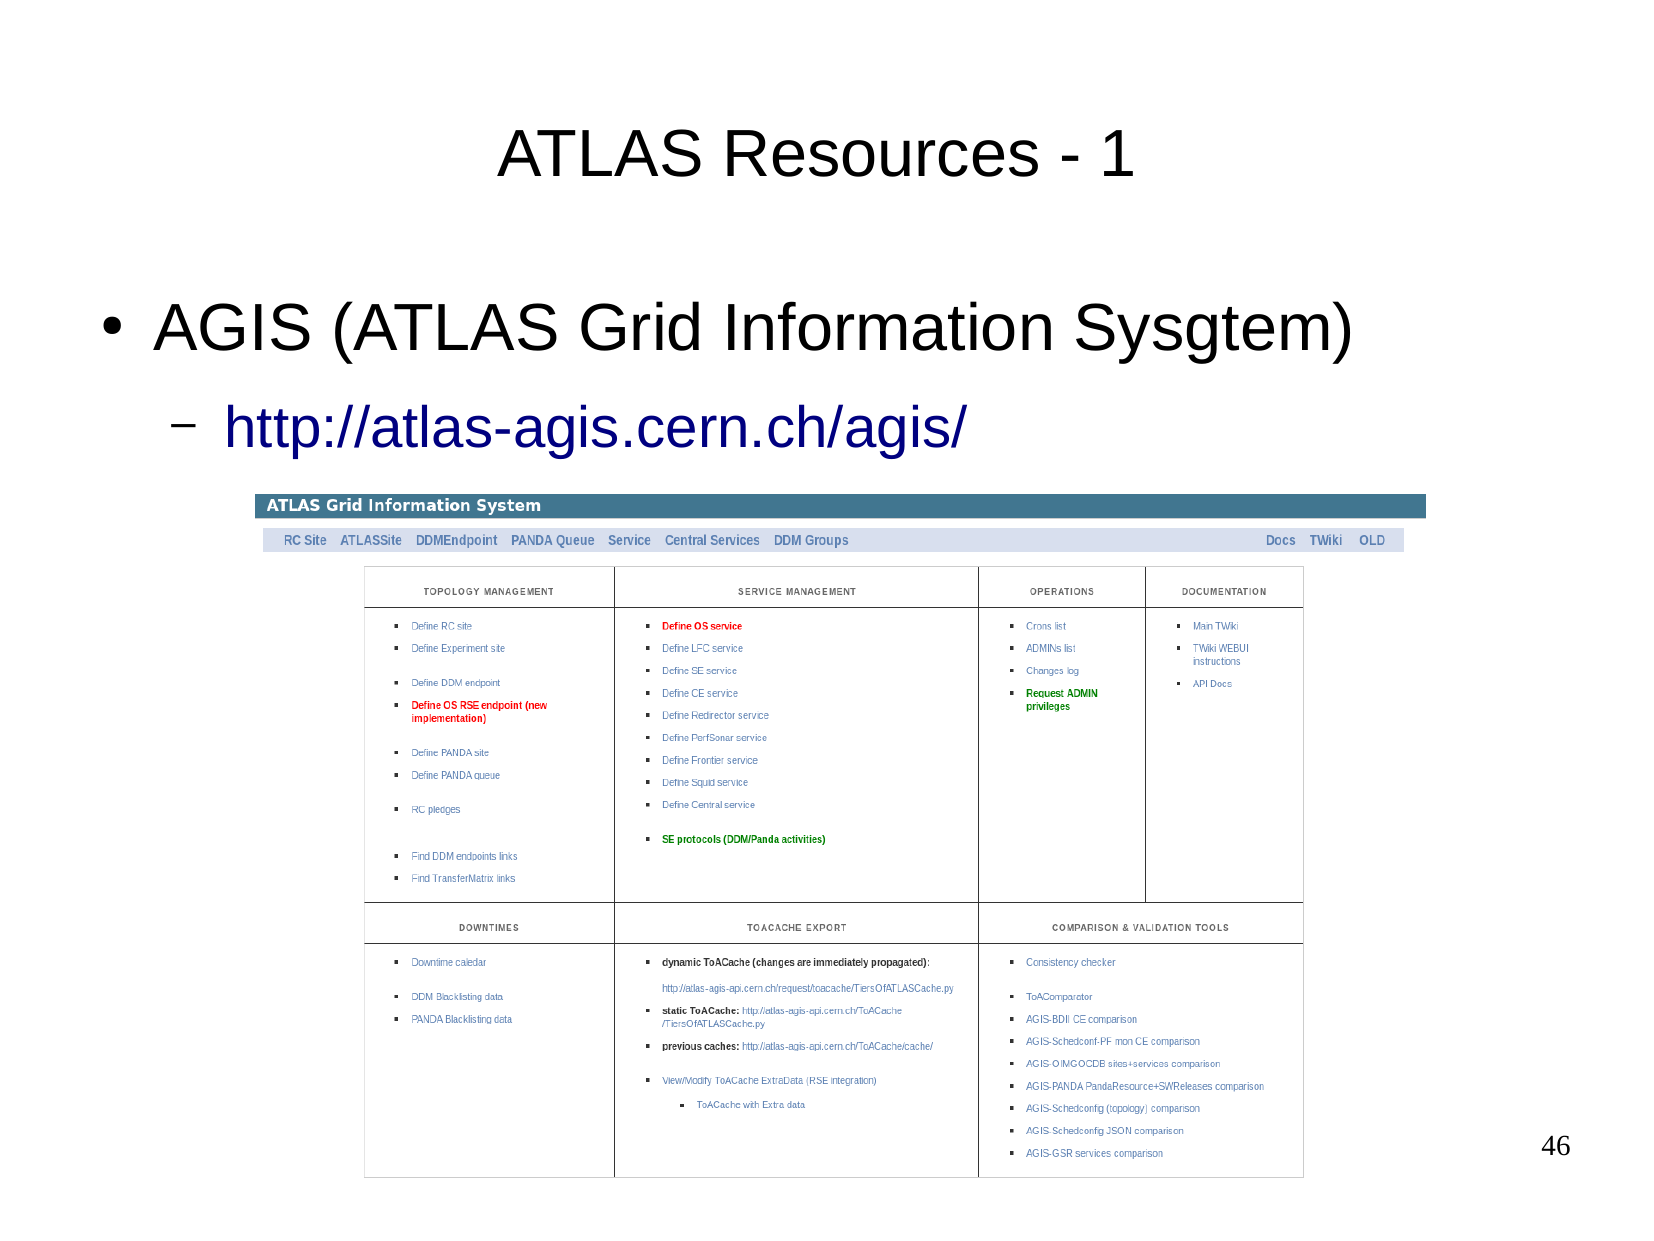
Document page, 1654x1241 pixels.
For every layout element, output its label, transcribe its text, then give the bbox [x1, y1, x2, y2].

title ATLAS Resources - 1 [82, 49, 1571, 257]
picture [255, 494, 1426, 1201]
list AGIS (ATLAS Grid Information Sysgtem) http://atlas-agis.cern.ch/agis/ [82, 290, 1571, 1010]
